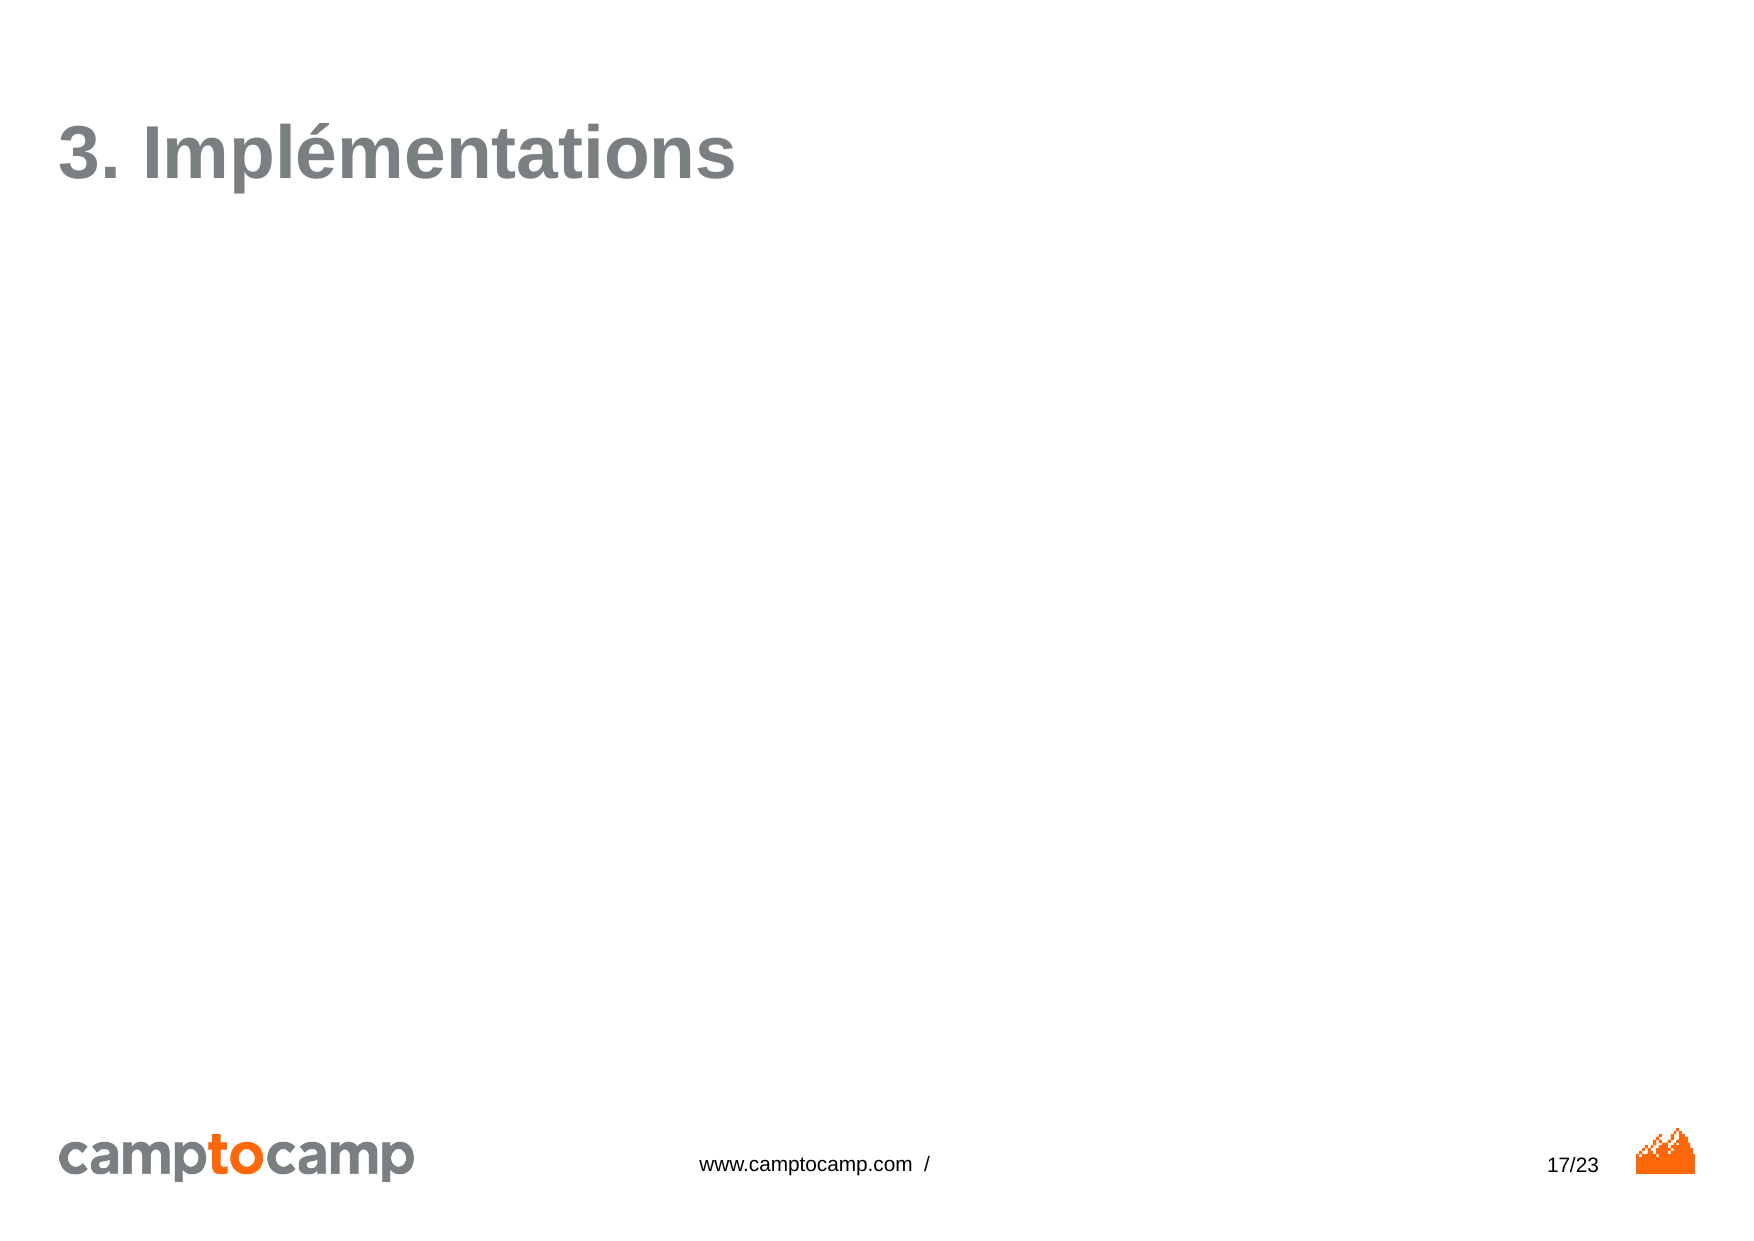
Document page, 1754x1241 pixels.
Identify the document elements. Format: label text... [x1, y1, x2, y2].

title 3. Implémentations [59, 59, 1695, 247]
picture [1636, 1128, 1695, 1174]
picture [59, 1134, 414, 1182]
